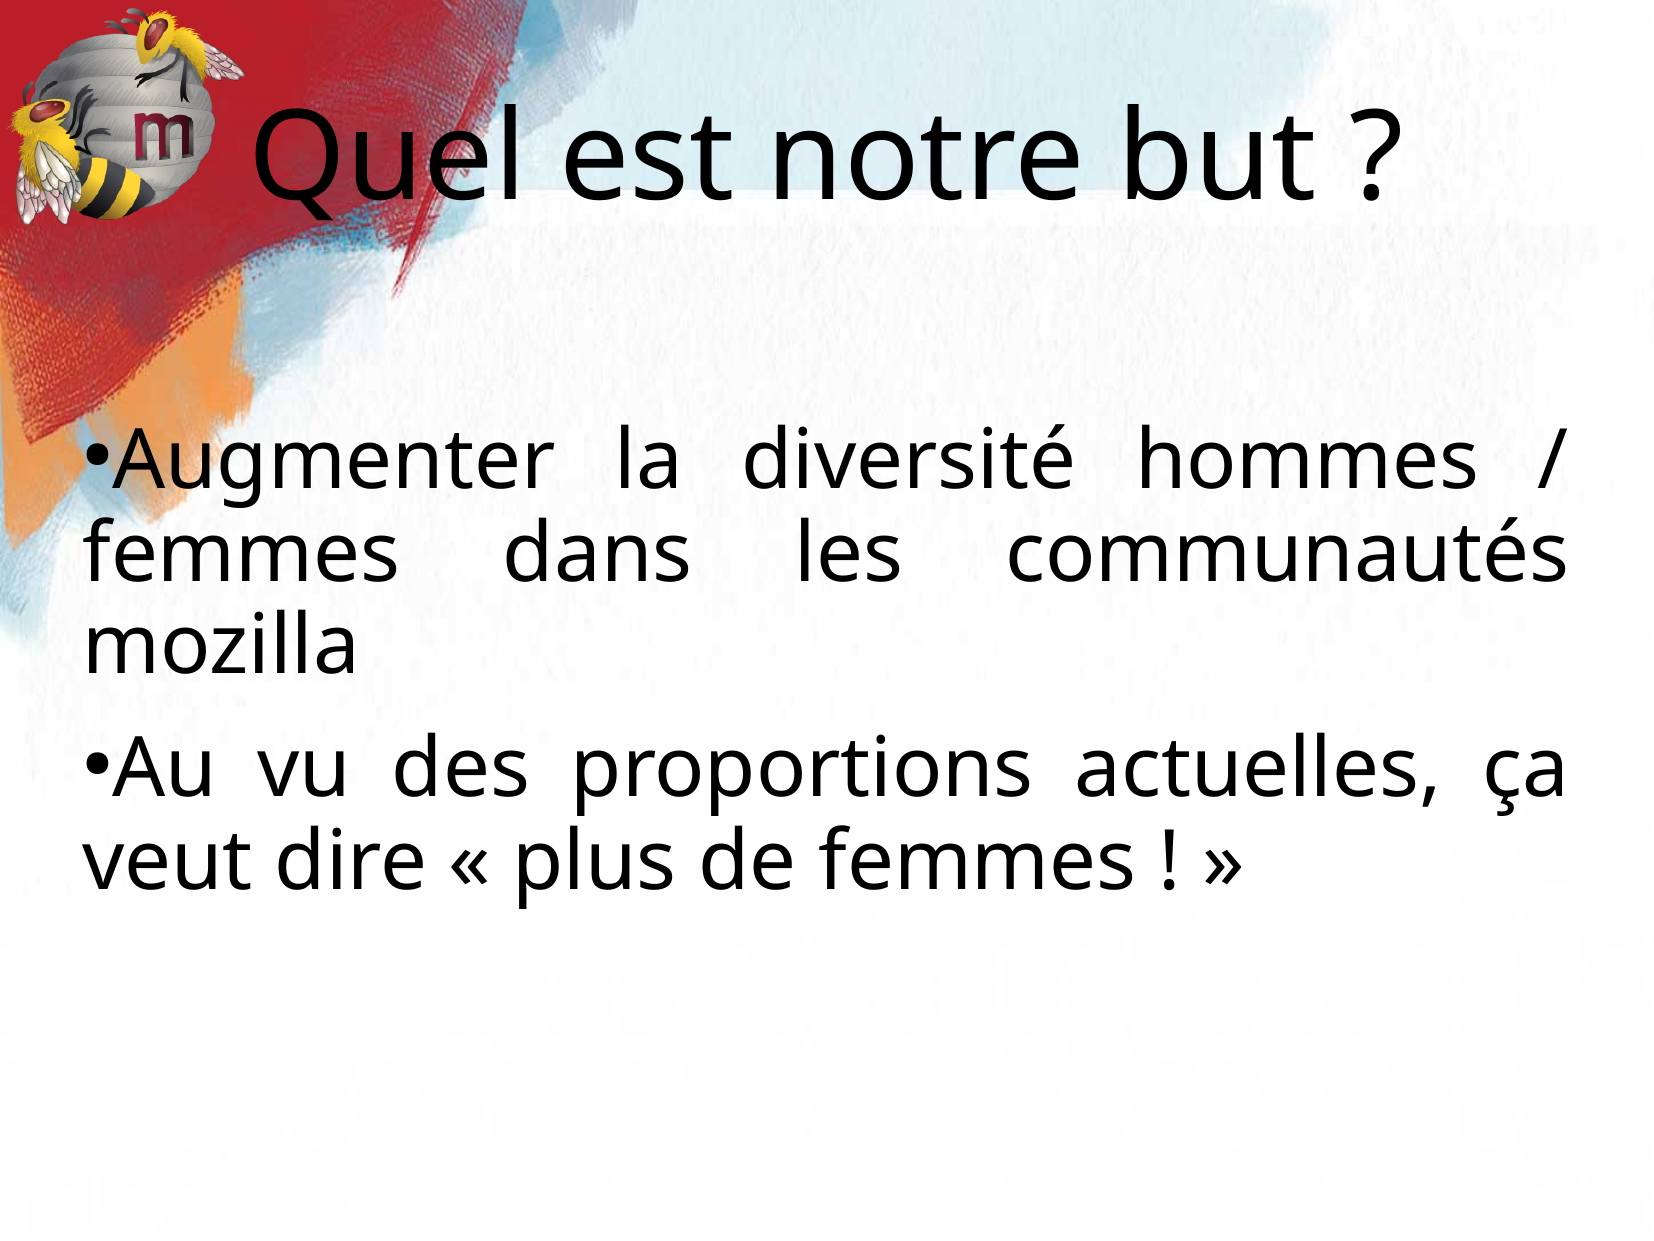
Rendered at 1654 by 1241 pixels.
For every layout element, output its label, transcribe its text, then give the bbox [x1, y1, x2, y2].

picture [0, 0, 1654, 1241]
title Quel est notre but ? [82, 49, 1571, 257]
list Augmenter la diversité hommes / femmes dans les communautés mozilla Au vu des proportions actuelles, ça veut dire « plus de femmes ! » [82, 408, 1571, 1128]
